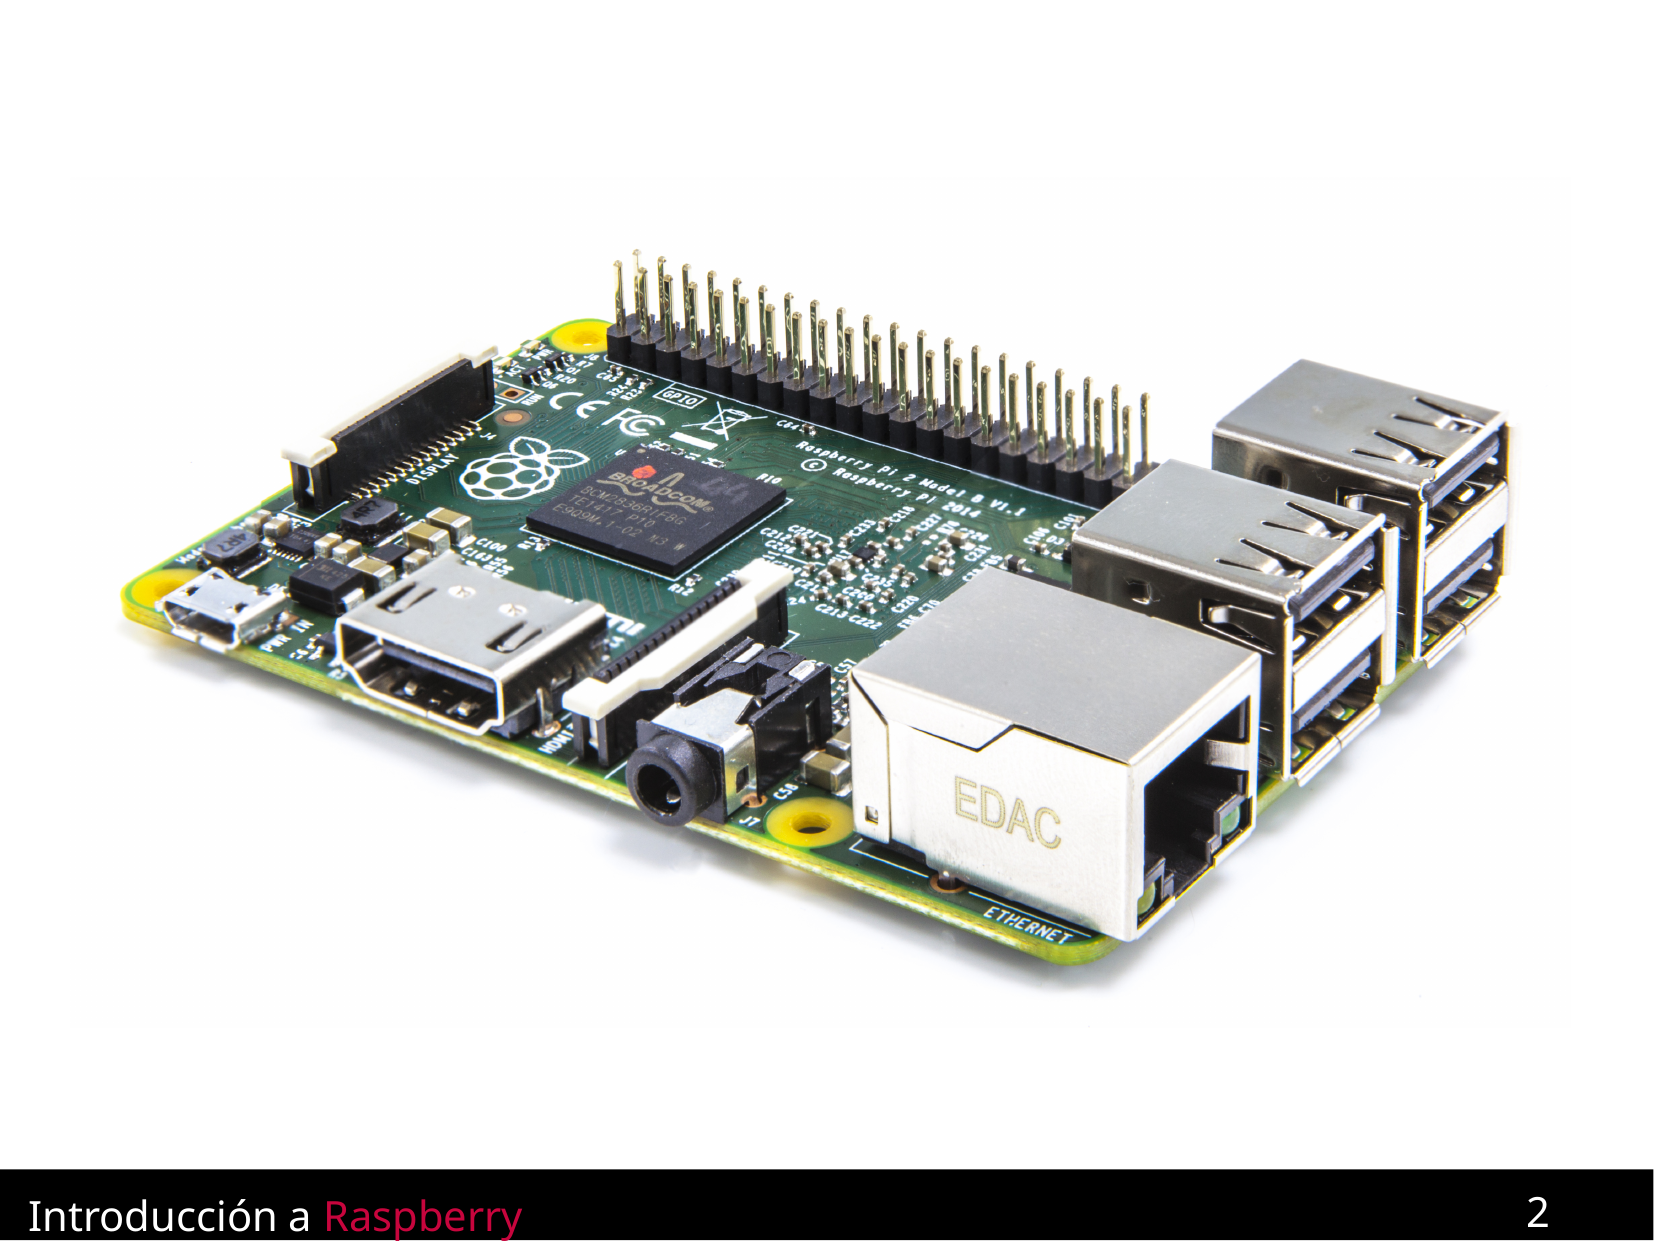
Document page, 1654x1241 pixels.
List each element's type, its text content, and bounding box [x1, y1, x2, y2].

text_box Introducción a Raspberry Pi [13, 1179, 556, 1241]
text_box [0, 0, 1654, 1241]
picture [70, 177, 1571, 1028]
text_box <number> [1521, 1175, 1654, 1241]
